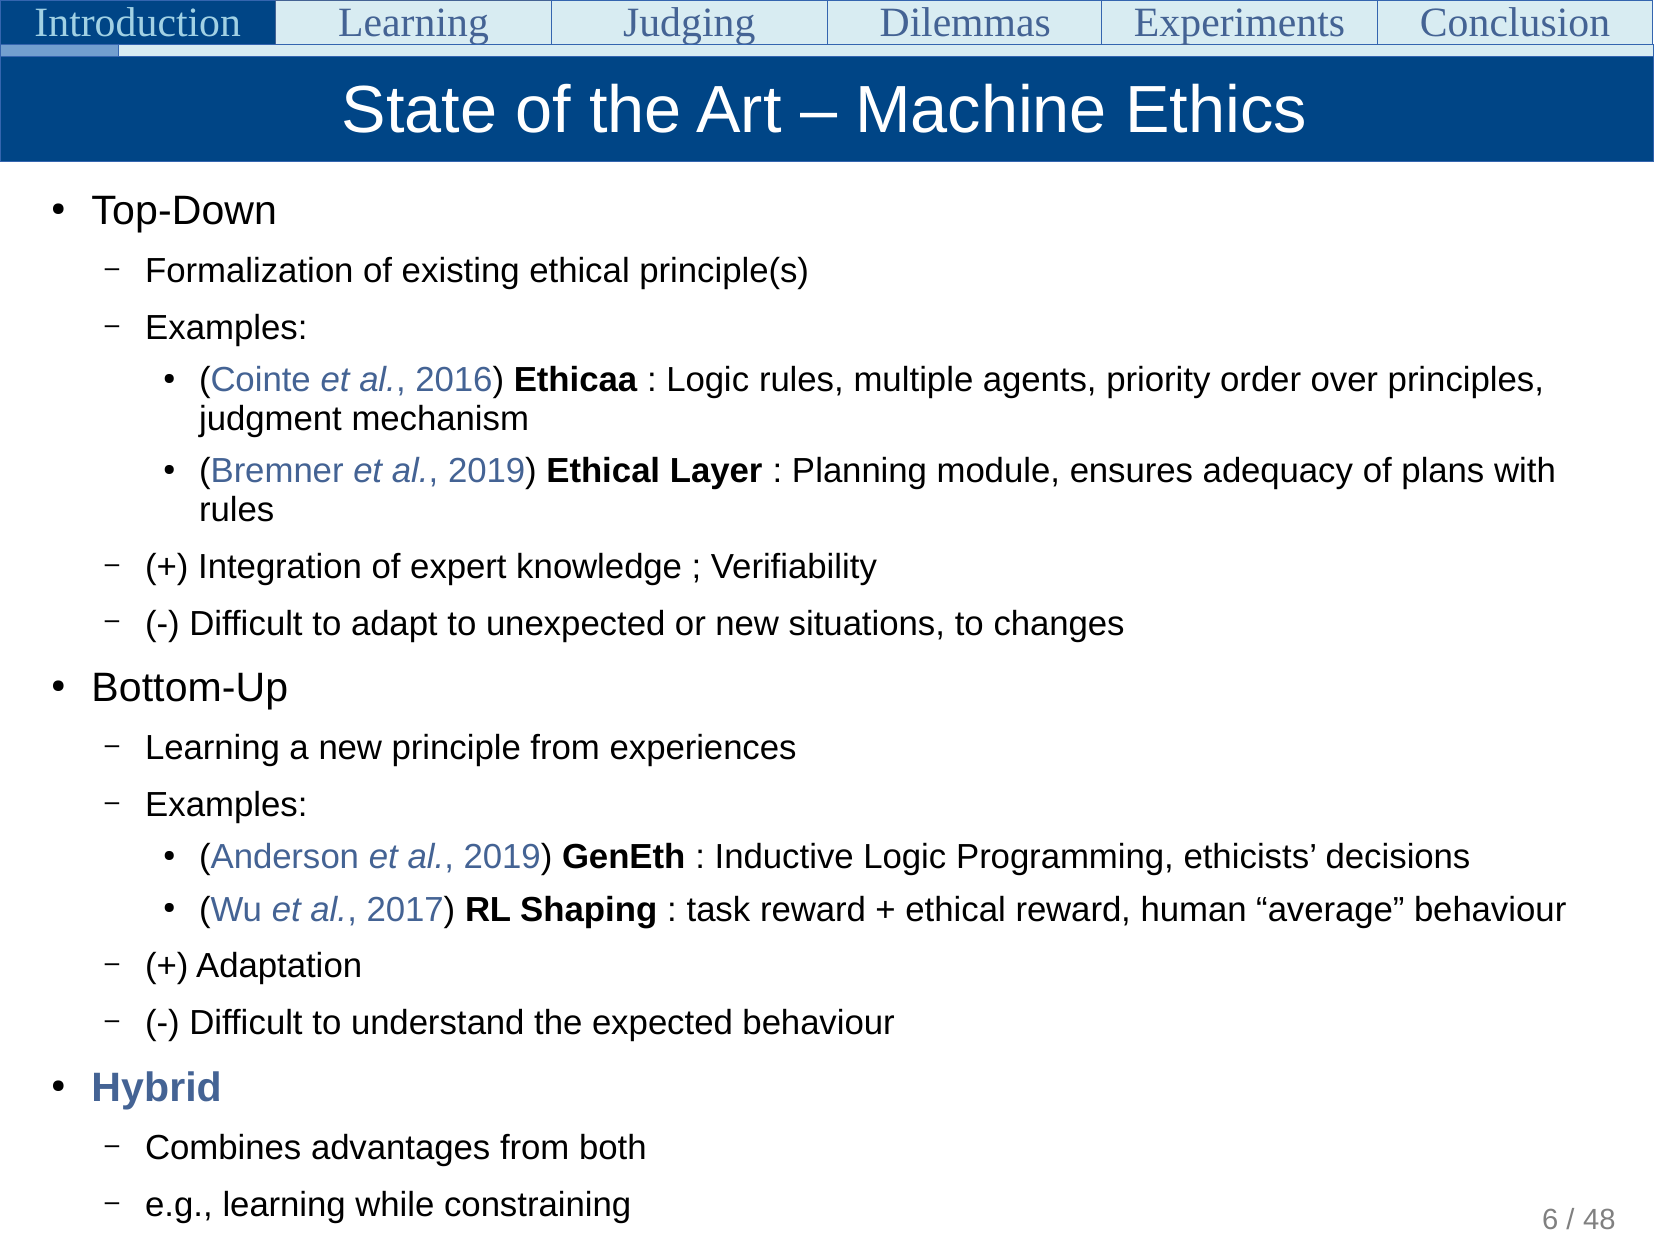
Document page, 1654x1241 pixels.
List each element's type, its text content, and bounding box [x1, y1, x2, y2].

text_box [0, 44, 119, 57]
title State of the Art – Machine Ethics [0, 56, 1651, 162]
list Top-Down Formalization of existing ethical principle(s) Examples: (Cointe et al., 2016) Ethicaa : Logic rules, multiple agents, priority order over principles, judgment mechanism (Bremner et al., 2019) Ethical Layer : Planning module, ensures adequacy of plans with rules (+) Integration of expert knowledge ; Verifiability (-) Difficult to adapt to unexpected or new situations, to changes Bottom-Up Learning a new principle from experiences Examples: (Anderson et al., 2019) GenEth : Inductive Logic Programming, ethicists’ decisions (Wu et al., 2017) RL Shaping : task reward + ethical reward, human “average” behaviour (+) Adaptation (-) Difficult to understand the expected behaviour Hybrid Combines advantages from both e.g., learning while constraining [37, 187, 1613, 1238]
